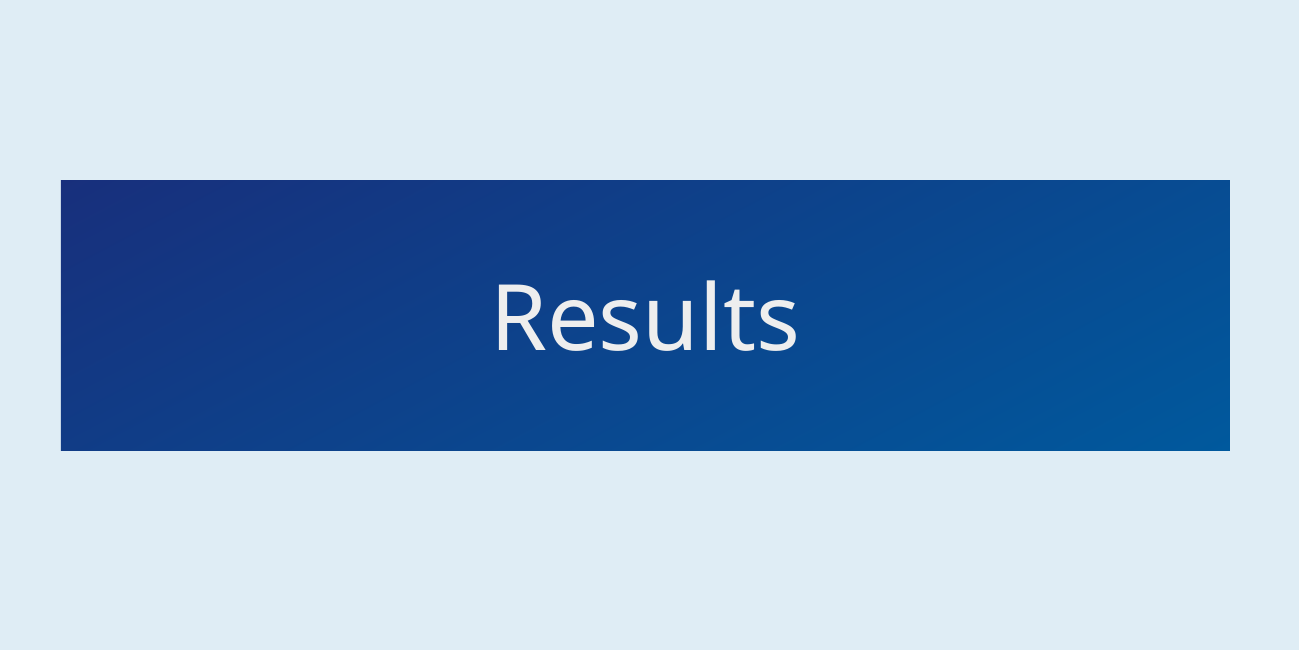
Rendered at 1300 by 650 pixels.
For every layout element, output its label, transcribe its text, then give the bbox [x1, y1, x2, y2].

title Results [60, 180, 1231, 451]
